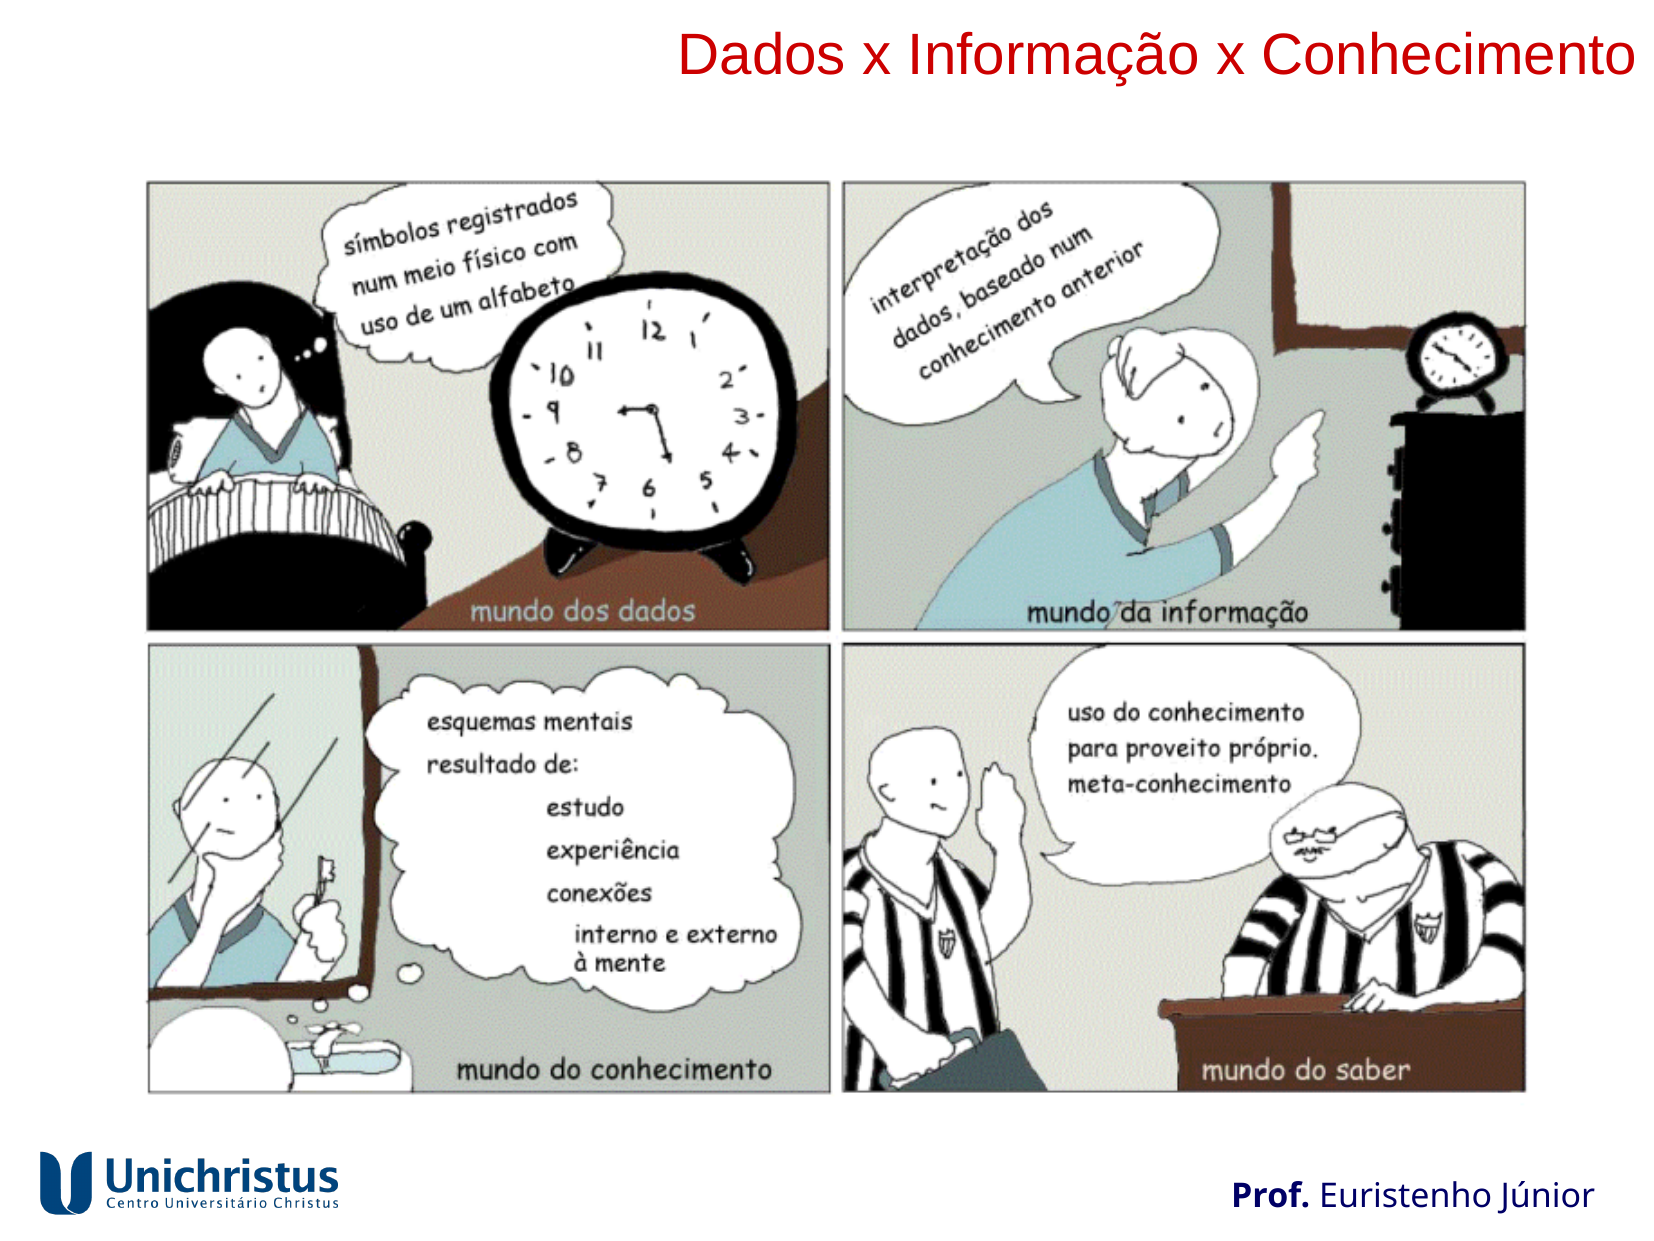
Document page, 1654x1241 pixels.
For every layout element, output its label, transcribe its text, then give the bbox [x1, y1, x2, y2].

text_box Prof. Euristenho Júnior [1216, 1163, 1654, 1224]
picture [134, 170, 1548, 1111]
picture [35, 1148, 343, 1217]
text_box Dados x Informação x Conhecimento [662, 14, 1654, 95]
